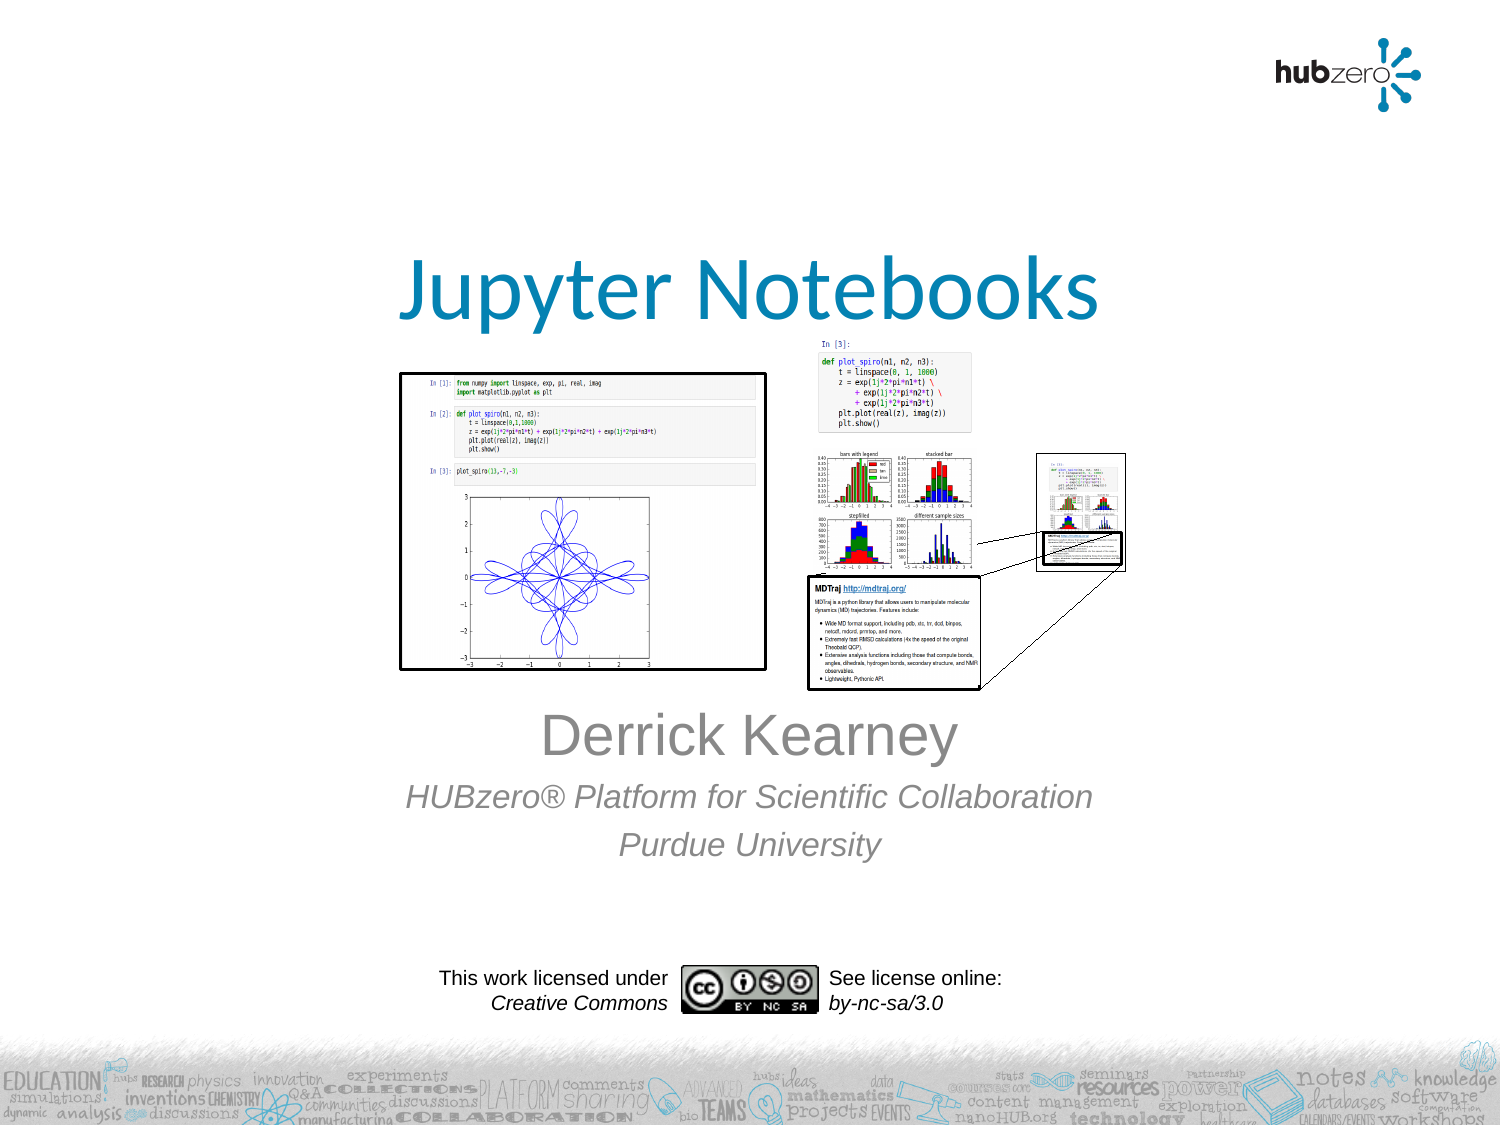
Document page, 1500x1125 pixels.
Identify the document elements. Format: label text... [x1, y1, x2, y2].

picture [401, 375, 764, 669]
picture [1048, 463, 1119, 492]
picture [0, 1034, 1500, 1125]
subtitle Derrick Kearney HUBzero® Platform for Scientific Collaboration Purdue University [24, 689, 1476, 903]
title Jupyter Notebooks [112, 124, 1388, 442]
picture [1046, 534, 1120, 563]
text_box This work licensed under Creative Commons [423, 956, 684, 1023]
picture [1048, 493, 1120, 531]
picture [813, 448, 977, 573]
picture [815, 339, 974, 435]
picture [684, 965, 814, 1014]
text_box See license online: by-nc-sa/3.0 [814, 956, 1018, 1023]
picture [810, 579, 980, 685]
picture [1272, 35, 1424, 115]
